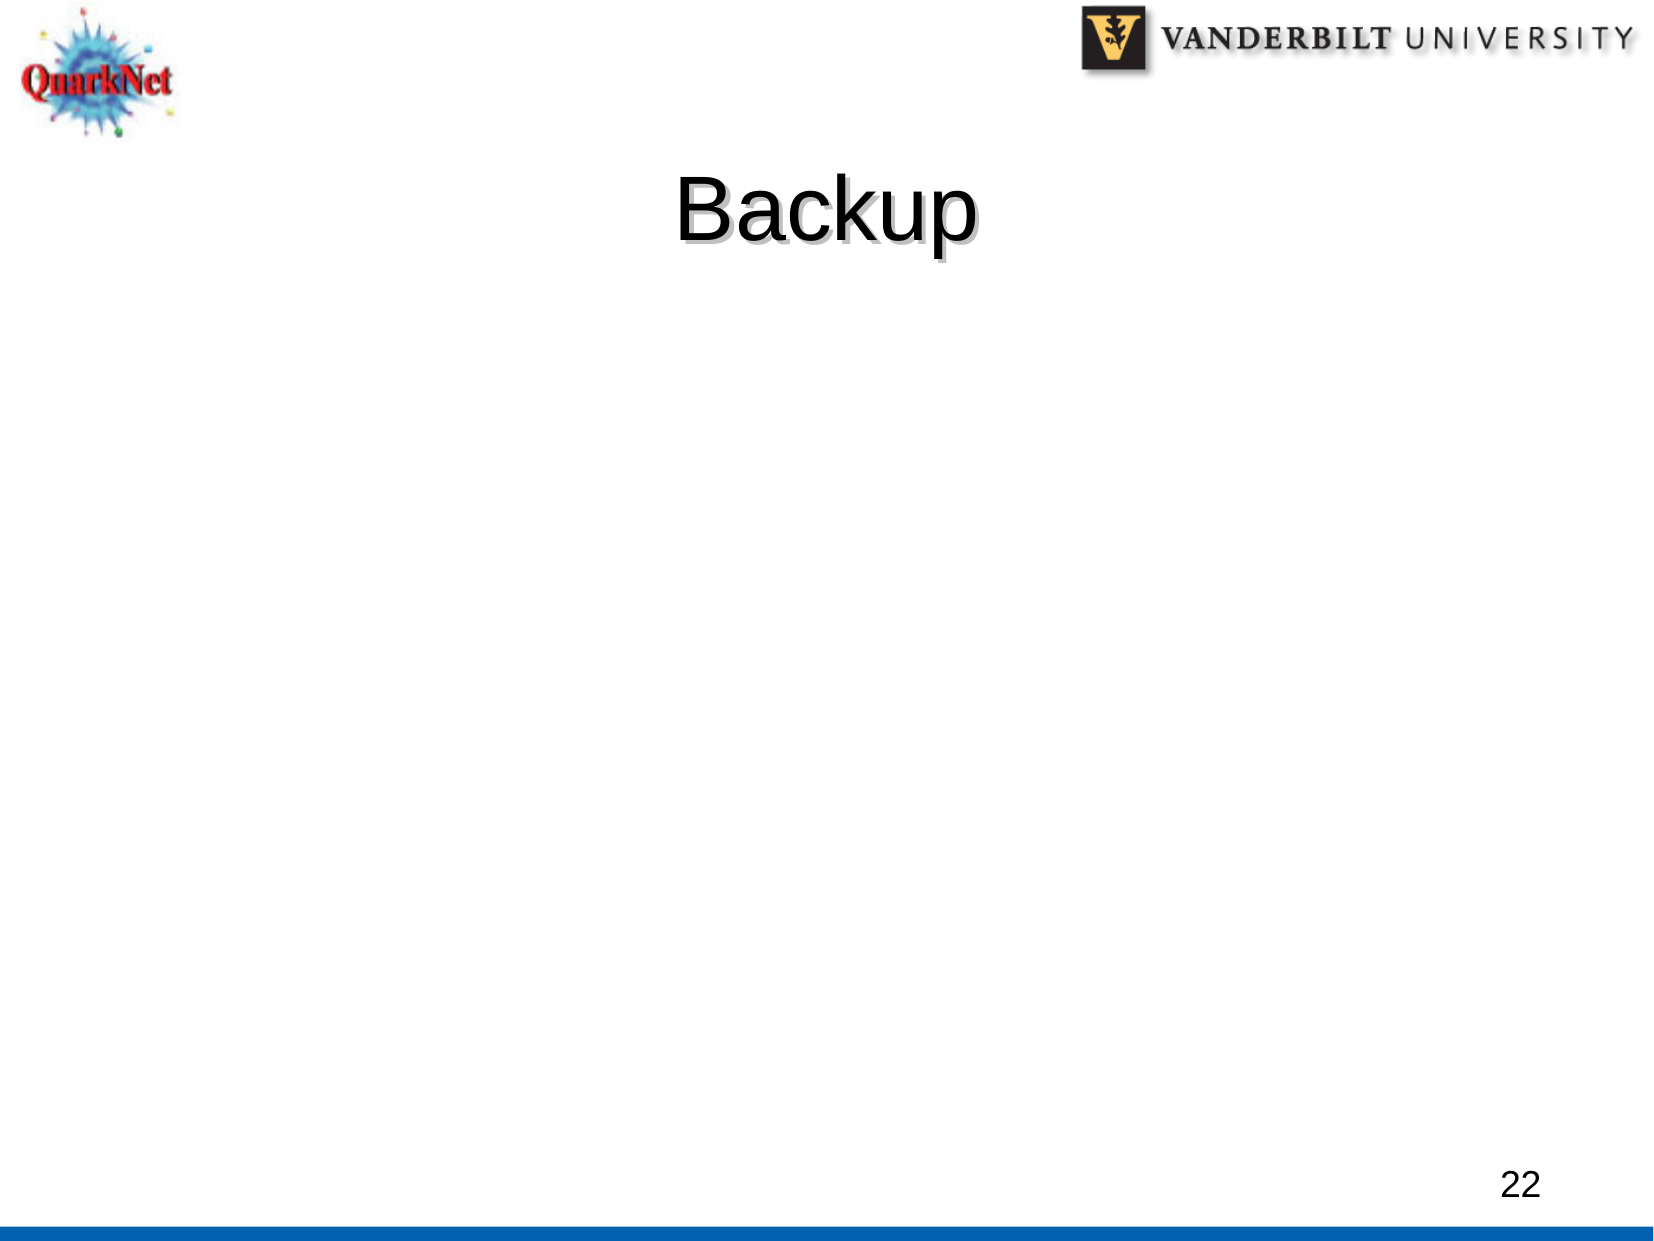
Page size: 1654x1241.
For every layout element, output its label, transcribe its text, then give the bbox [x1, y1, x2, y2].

picture [4, 1, 188, 152]
title Backup [121, 110, 1533, 303]
picture [1078, 2, 1648, 85]
